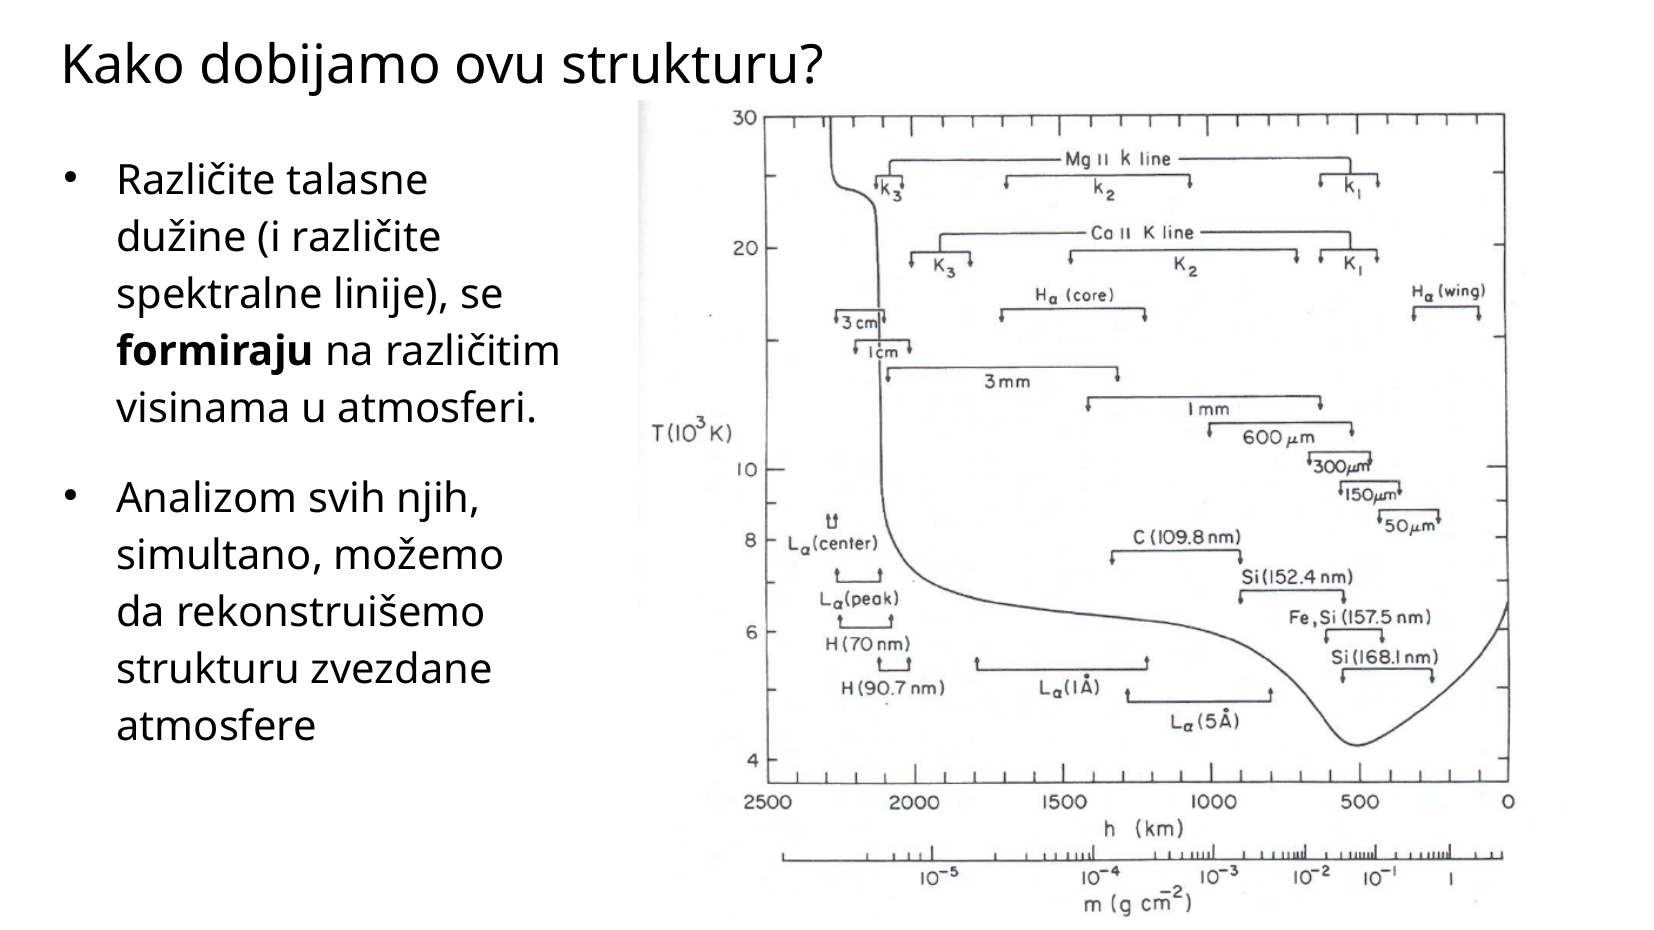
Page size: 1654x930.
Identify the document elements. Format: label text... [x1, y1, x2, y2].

list Različite talasne dužine (i različite spektralne linije), se formiraju na različitim visinama u atmosferi. Analizom svih njih, simultano, možemo da rekonstruišemo strukturu zvezdane atmosfere [45, 149, 563, 880]
picture [637, 100, 1584, 918]
title Kako dobijamo ovu strukturu? [59, 13, 1648, 113]
